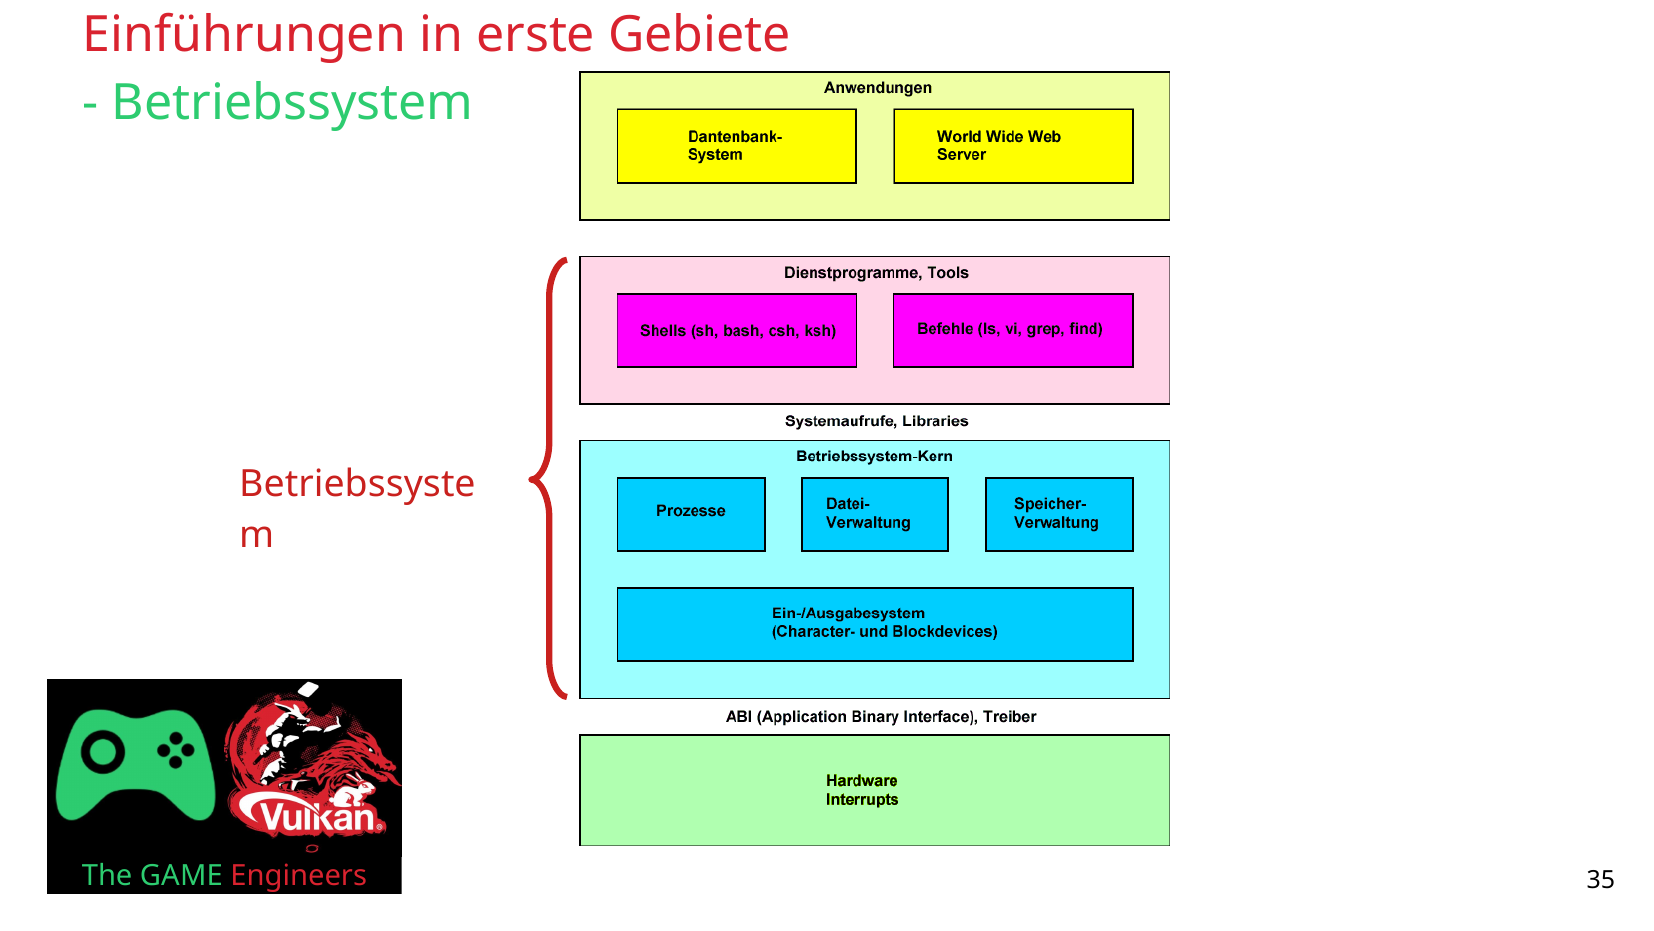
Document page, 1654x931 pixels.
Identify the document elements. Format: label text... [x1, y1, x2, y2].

picture [47, 679, 402, 857]
title Einführungen in erste Gebiete - Betriebssystem [82, 7, 1571, 125]
text_box Betriebssystem [224, 448, 520, 508]
picture [578, 70, 1170, 846]
